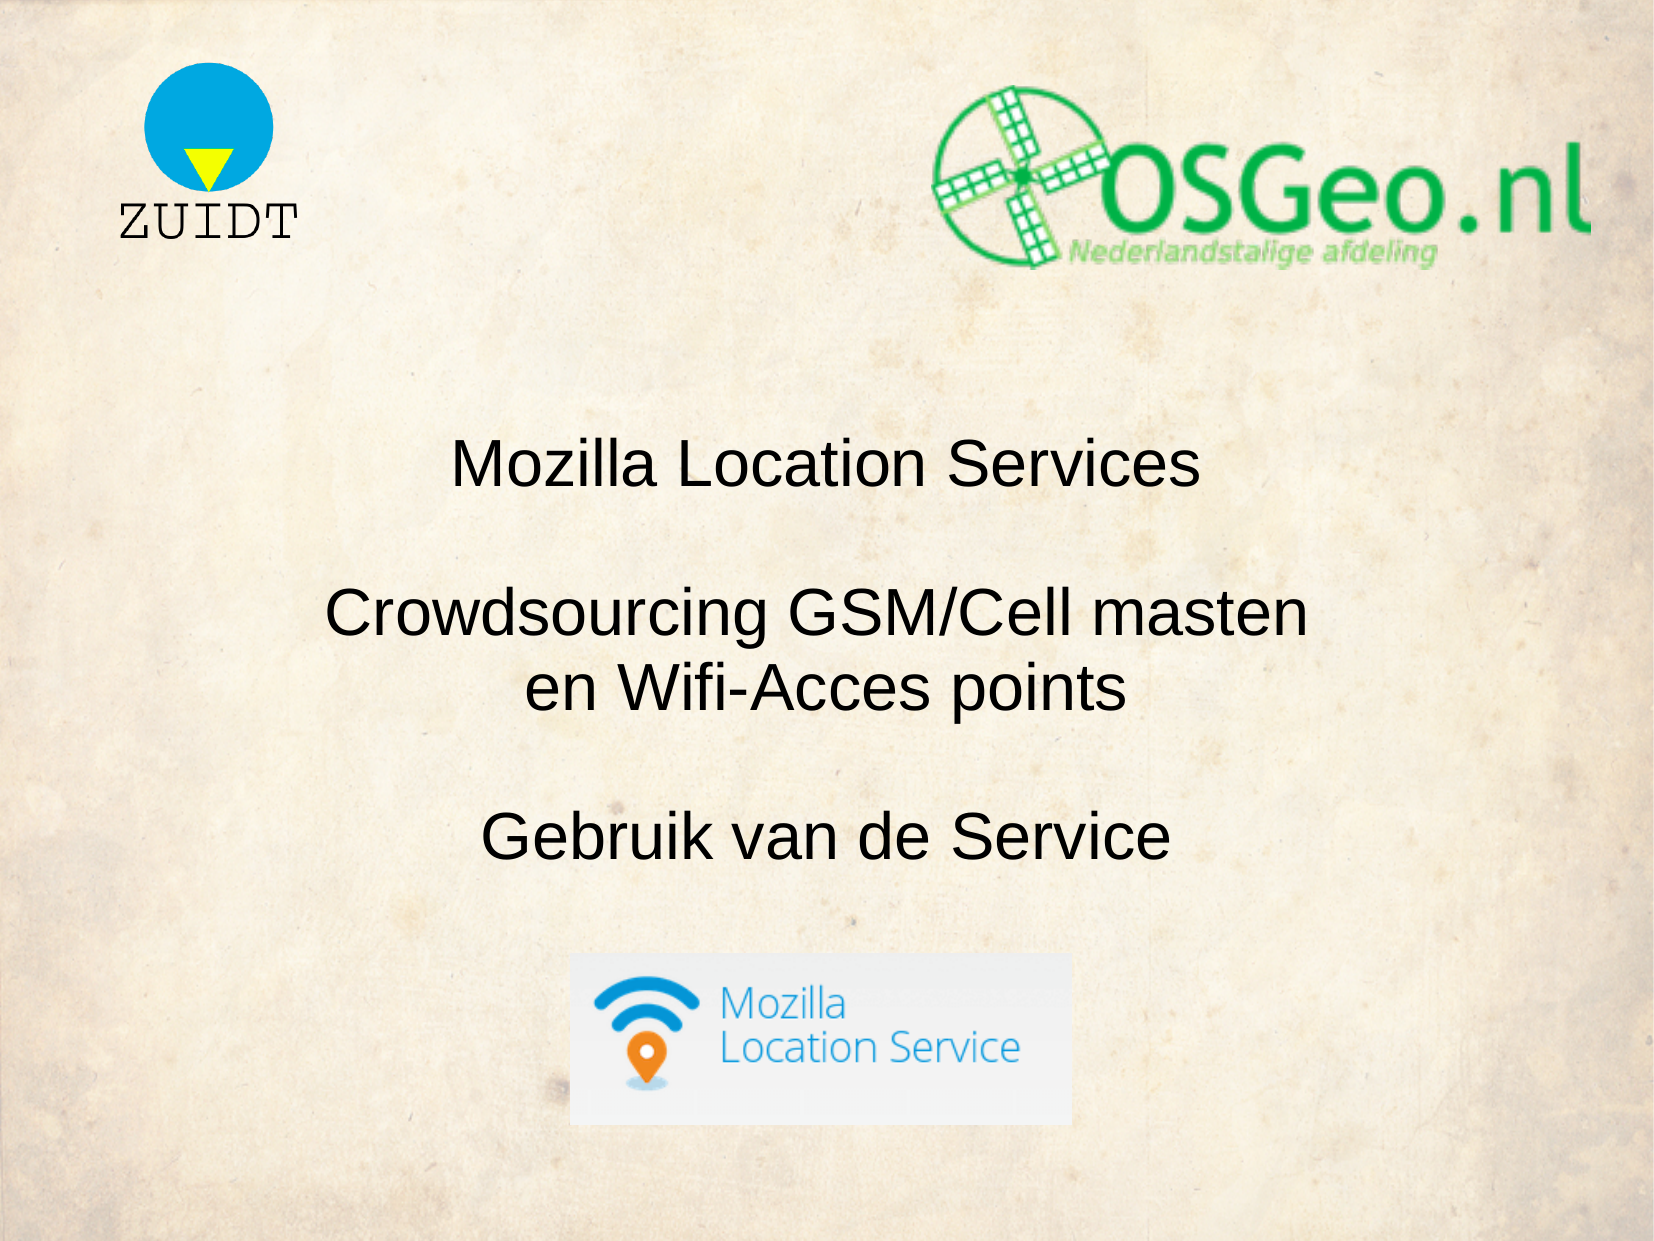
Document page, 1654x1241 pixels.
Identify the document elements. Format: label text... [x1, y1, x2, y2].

subtitle Mozilla Location Services Crowdsourcing GSM/Cell masten en Wifi-Acces points Gebruik van de Service [82, 290, 1571, 1010]
picture [0, 0, 1654, 1241]
